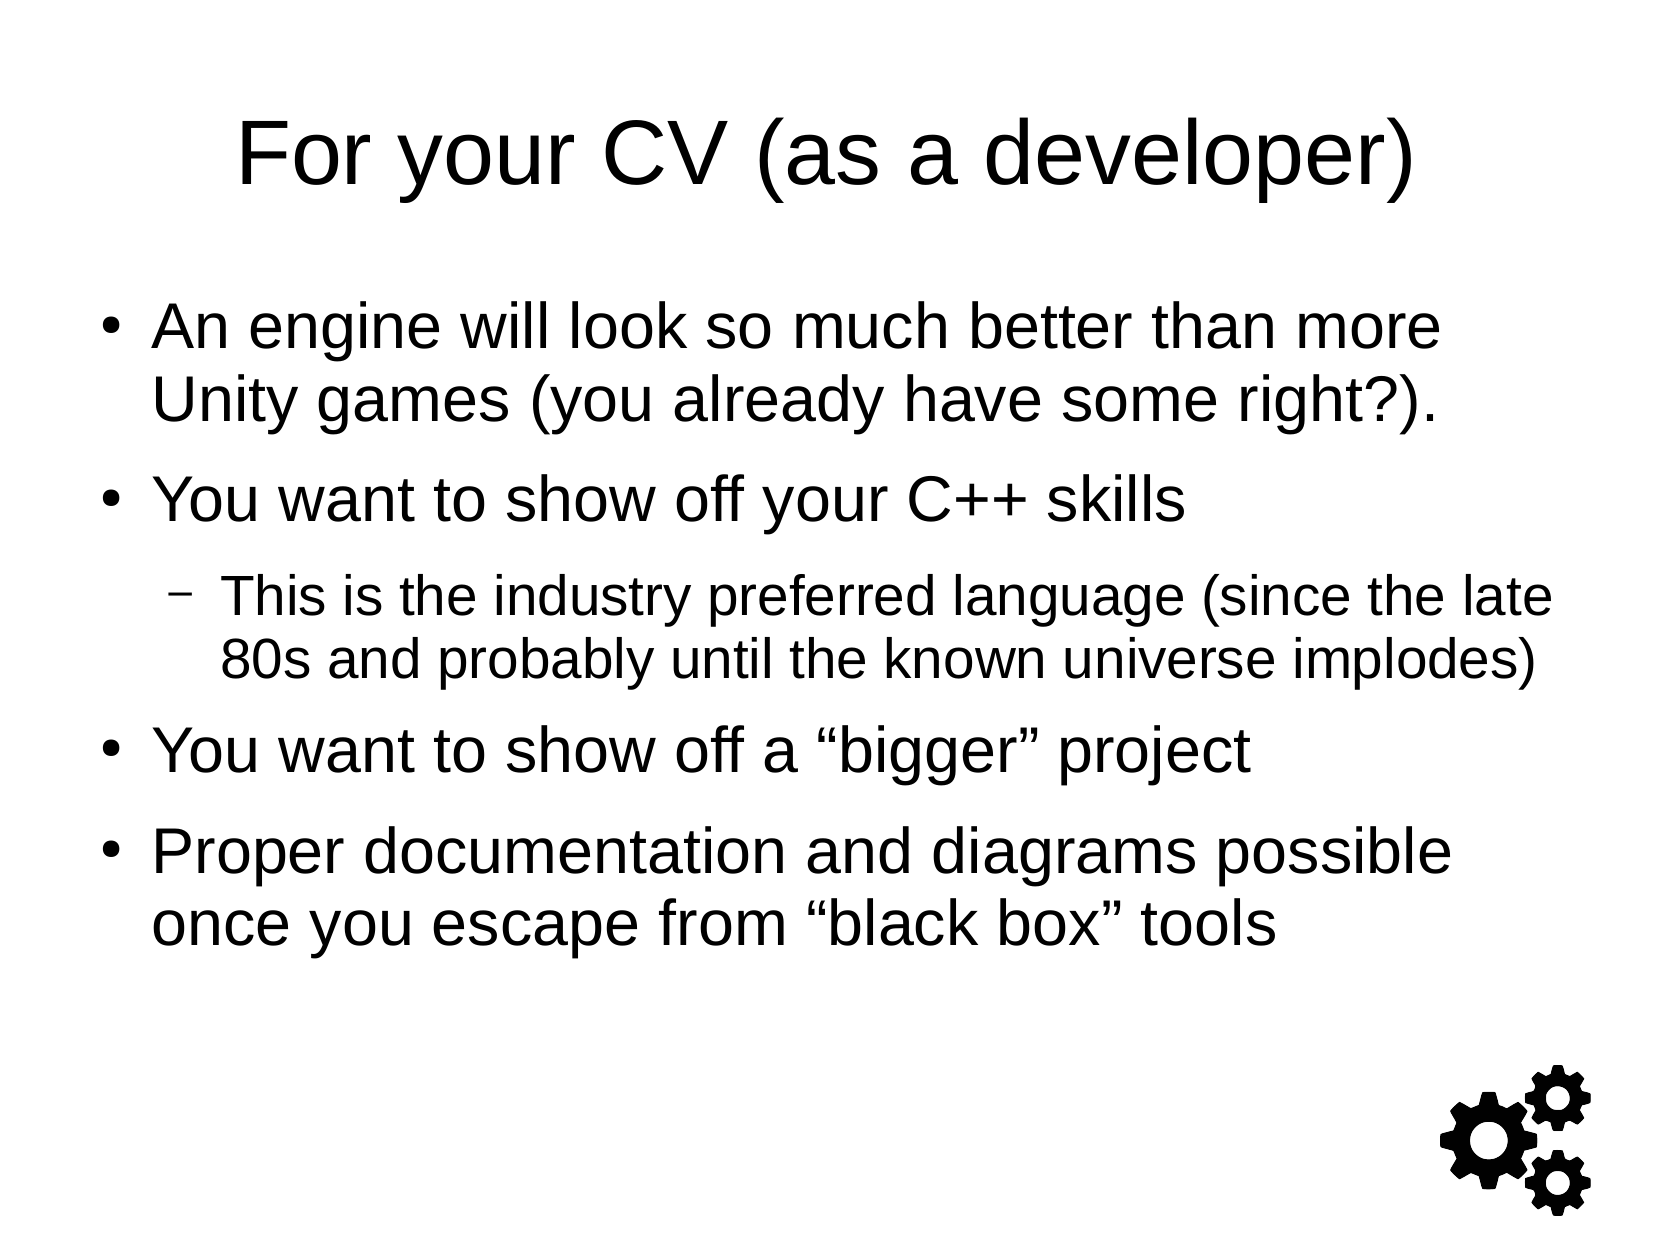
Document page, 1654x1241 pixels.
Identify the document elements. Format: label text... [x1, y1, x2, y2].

list An engine will look so much better than more Unity games (you already have some right?). You want to show off your C++ skills This is the industry preferred language (since the late 80s and probably until the known universe implodes) You want to show off a “bigger” project Proper documentation and diagrams possible once you escape from “black box” tools [82, 290, 1571, 1010]
title For your CV (as a developer) [82, 49, 1571, 257]
picture [1440, 1065, 1591, 1216]
